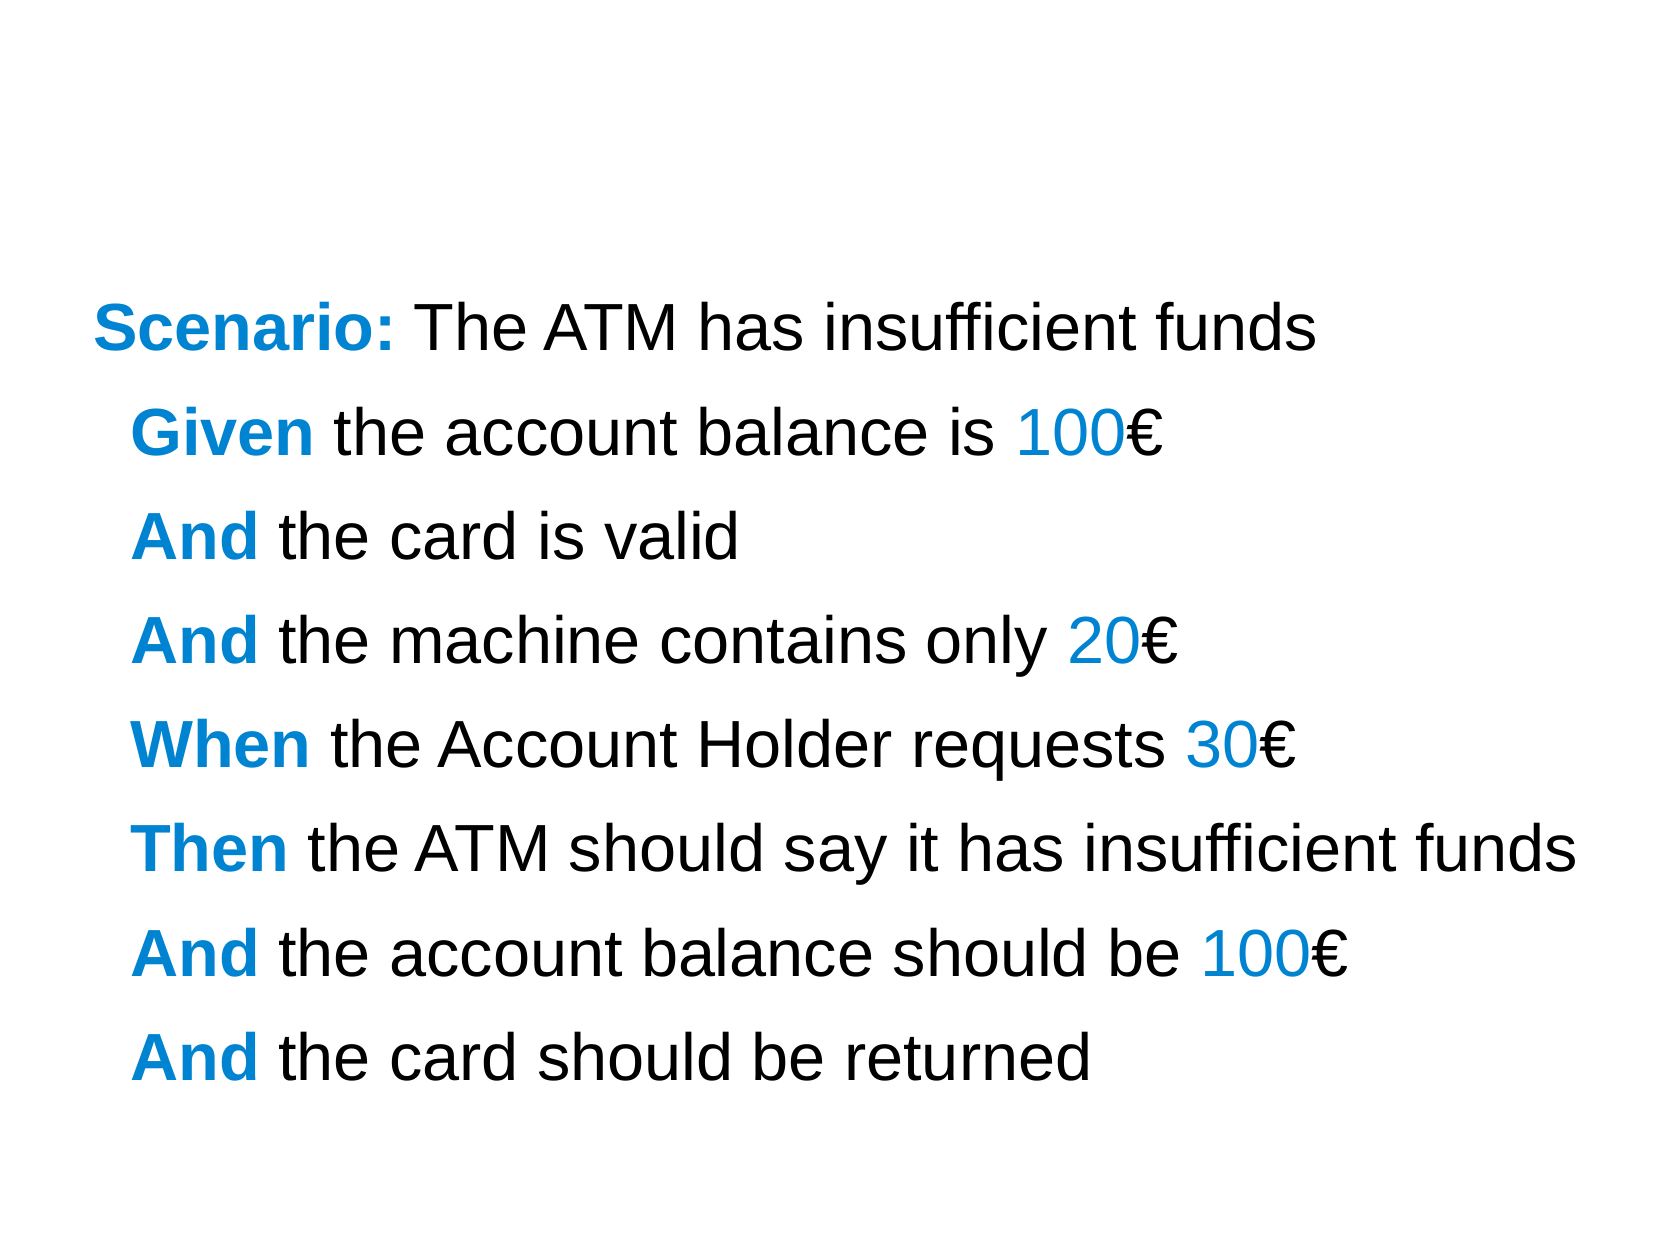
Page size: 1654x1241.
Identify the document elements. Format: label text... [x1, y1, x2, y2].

list Scenario: The ATM has insufficient funds Given the account balance is 100€ And the card is valid And the machine contains only 20€ When the Account Holder requests 30€ Then the ATM should say it has insufficient funds And the account balance should be 100€ And the card should be returned [56, 290, 1598, 1109]
